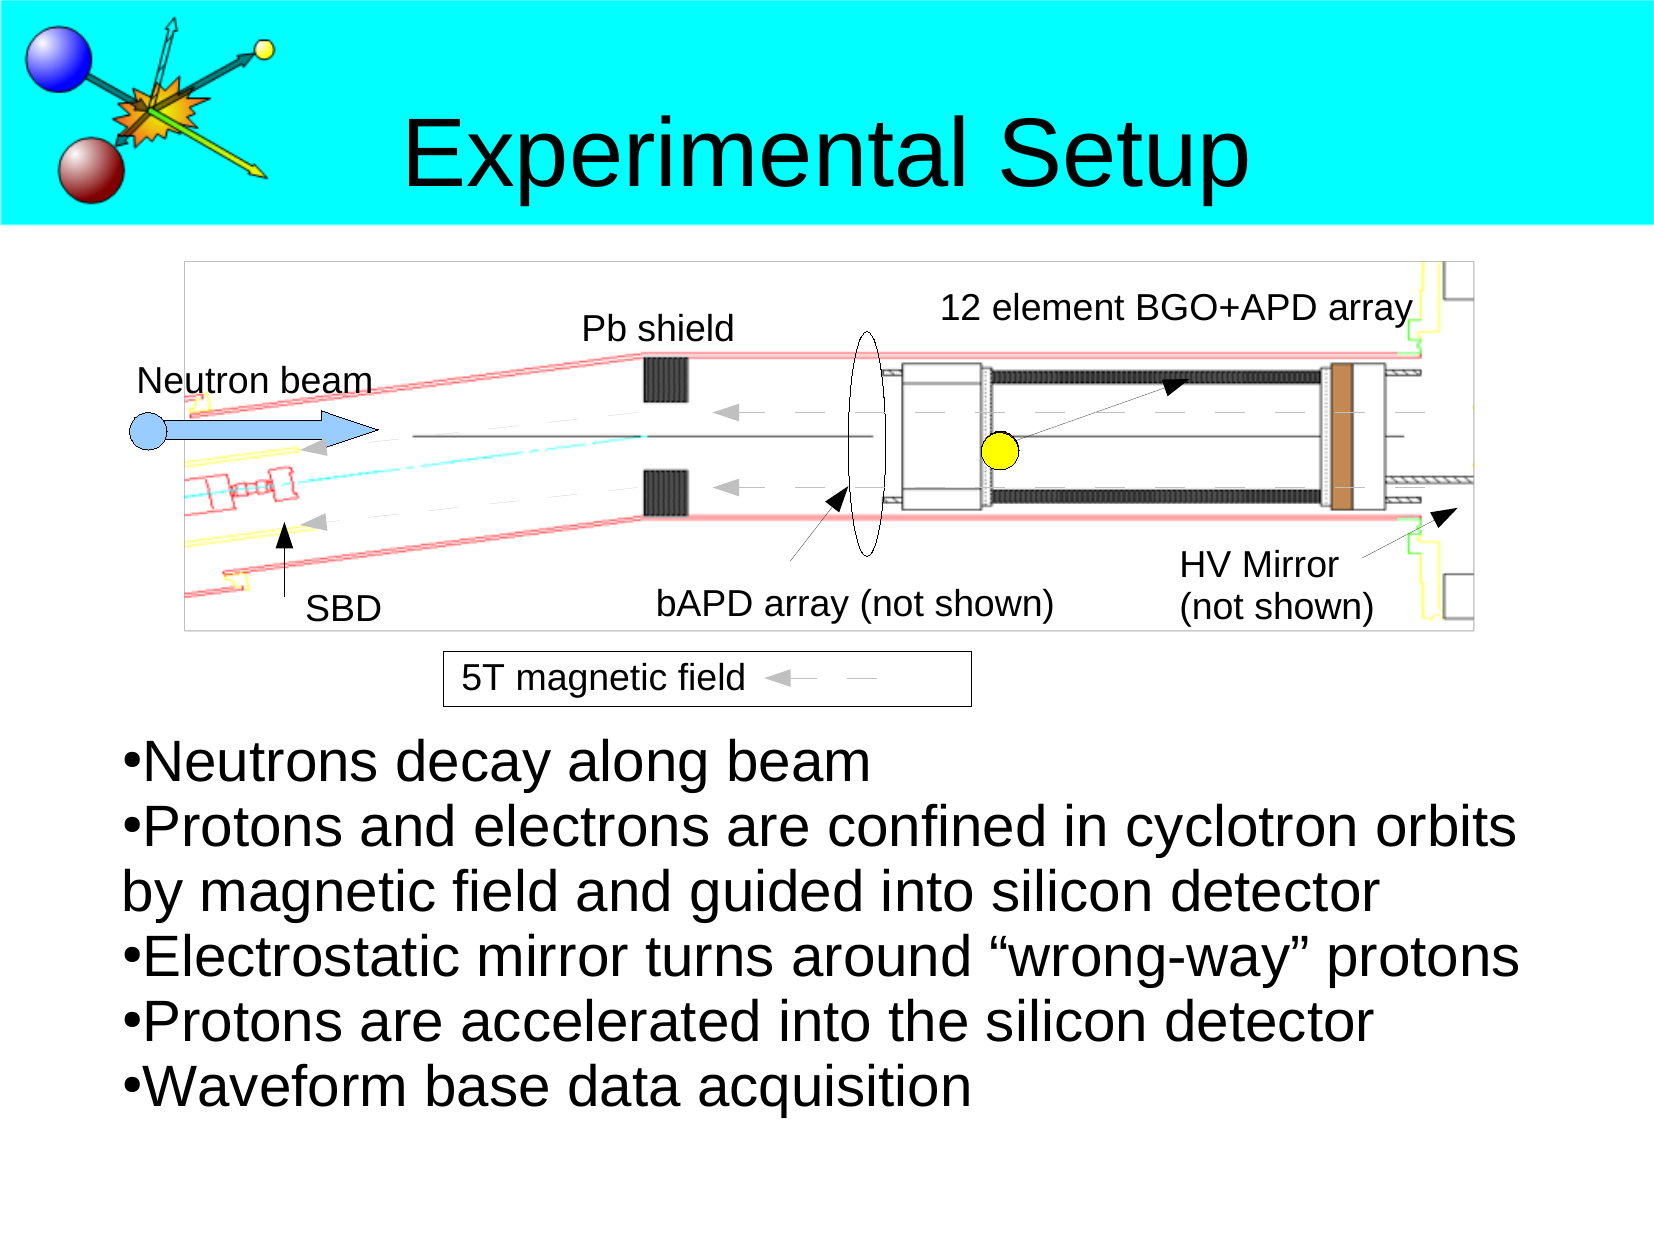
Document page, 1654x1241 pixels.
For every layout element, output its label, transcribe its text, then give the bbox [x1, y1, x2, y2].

text_box Pb shield [566, 300, 751, 357]
text_box [129, 410, 379, 451]
text_box SBD [290, 579, 398, 637]
text_box HV Mirror (not shown) [1164, 535, 1390, 645]
text_box bAPD array (not shown) [641, 574, 1086, 632]
text_box Neutron beam [121, 352, 389, 410]
text_box 5T magnetic field [446, 652, 866, 706]
text_box 12 element BGO+APD array [925, 279, 1428, 336]
text_box [981, 431, 1020, 470]
text_box Neutrons decay along beam Protons and electrons are confined in cyclotron orbits by magnetic field and guided into silicon detector Electrostatic mirror turns around “wrong-way” protons Protons are accelerated into the silicon detector Waveform base data acquisition [107, 721, 1547, 1126]
picture [0, 0, 1654, 1241]
title Experimental Setup [82, 49, 1571, 257]
